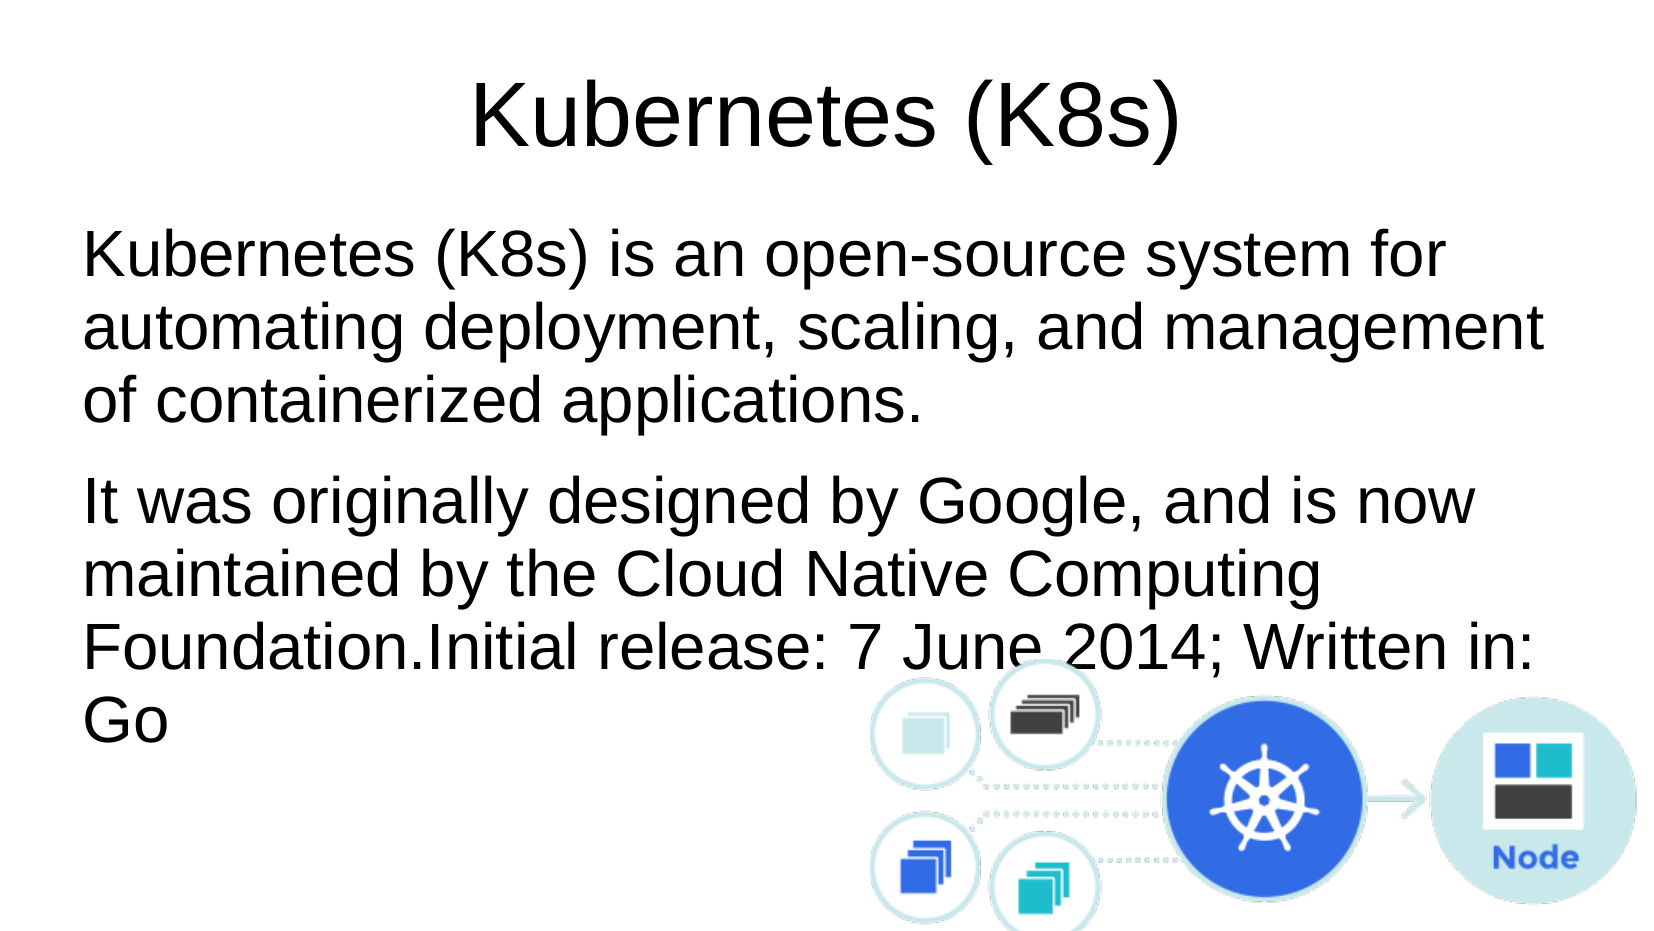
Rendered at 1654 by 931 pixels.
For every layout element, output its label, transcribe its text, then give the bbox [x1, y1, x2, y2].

list Kubernetes (K8s) is an open-source system for automating deployment, scaling, and management of containerized applications. It was originally designed by Google, and is now maintained by the Cloud Native Computing Foundation.Initial release: 7 June 2014; Written in: Go [82, 217, 1571, 758]
picture [870, 659, 1638, 931]
title Kubernetes (K8s) [82, 63, 1571, 167]
